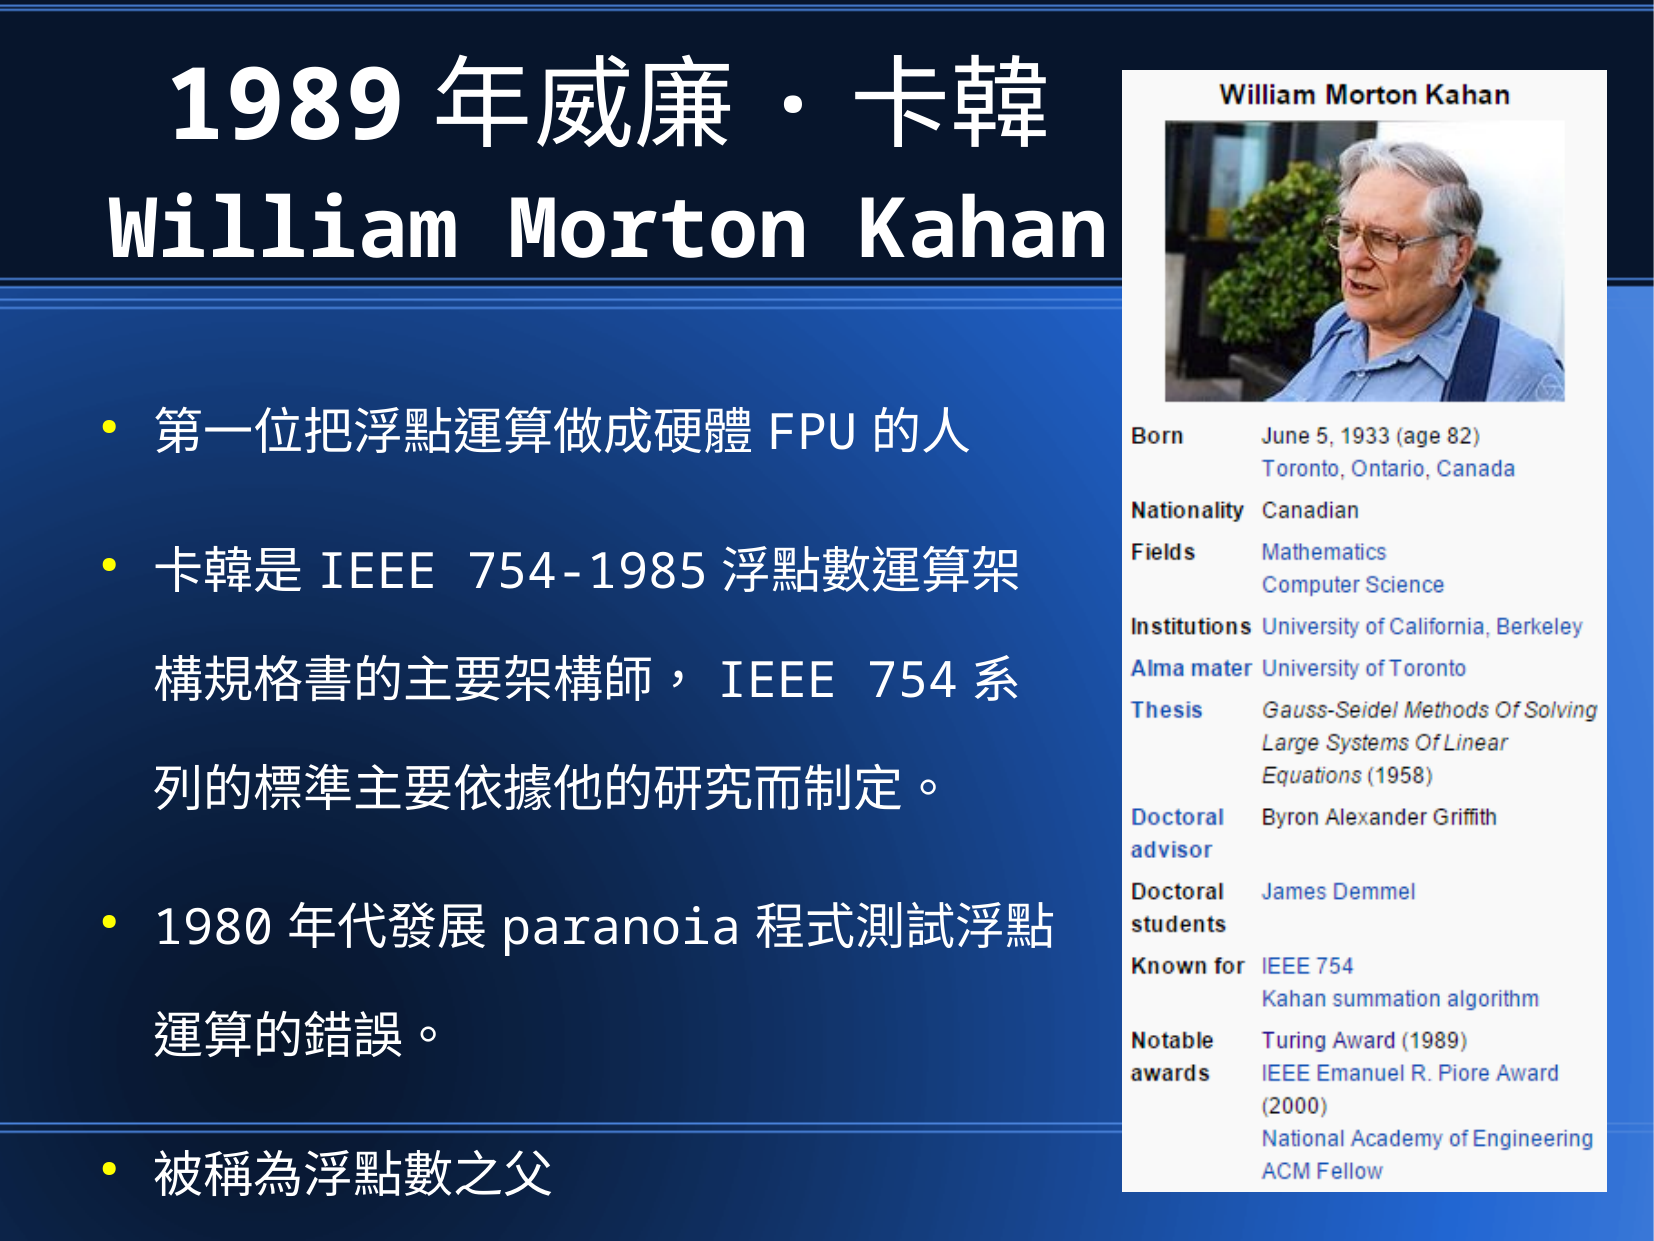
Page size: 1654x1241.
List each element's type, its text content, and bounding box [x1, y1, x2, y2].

list 第一位把浮點運算做成硬體FPU的人 卡韓是IEEE 754-1985浮點數運算架構規格書的主要架構師，IEEE 754系列的標準主要依據他的研究而制定。 1980年代發展paranoia程式測試浮點運算的錯誤。 被稱為浮點數之父 [82, 355, 1063, 1170]
picture [0, 0, 1654, 1241]
title 1989年 威廉·卡韓 William Morton Kahan [82, 2, 1134, 303]
